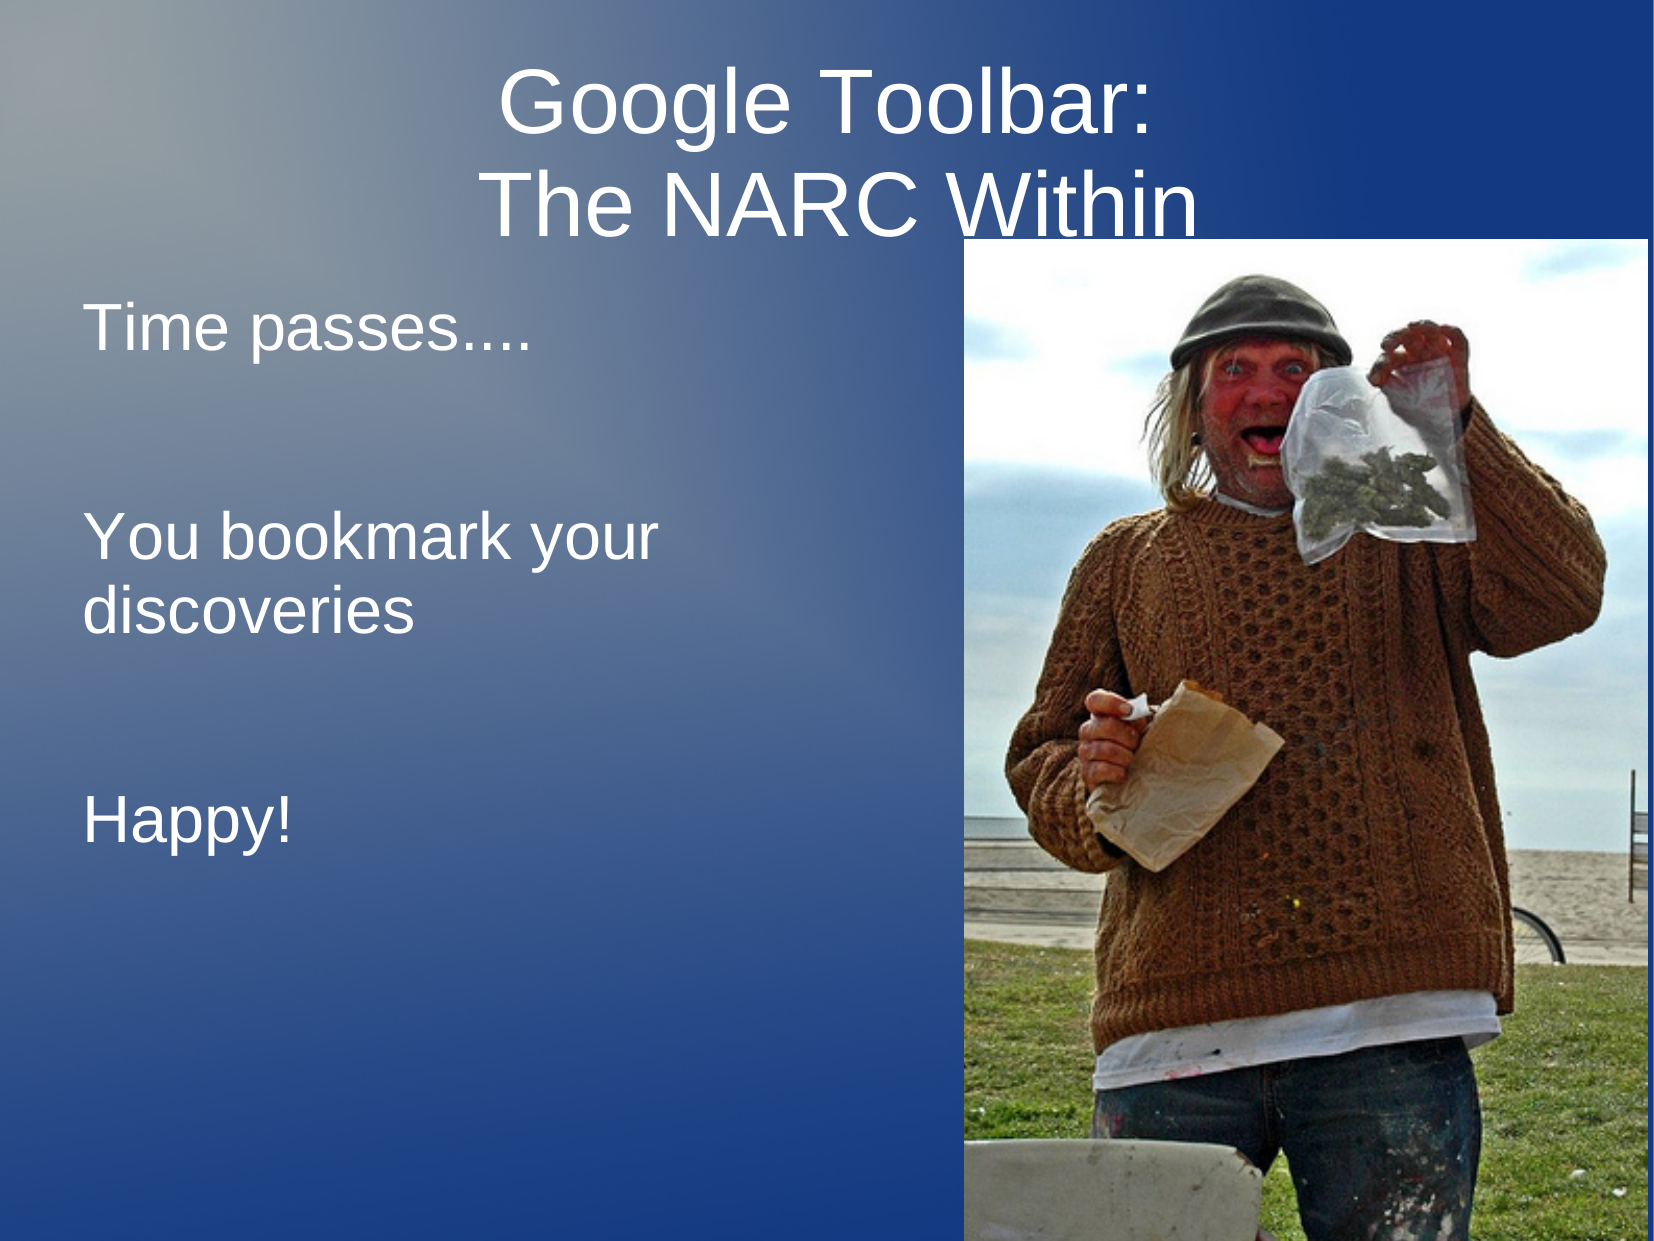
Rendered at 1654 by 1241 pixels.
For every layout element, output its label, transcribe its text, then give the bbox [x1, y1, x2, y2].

picture [0, 0, 1654, 1241]
list Time passes.... You bookmark your discoveries Happy! [82, 290, 809, 1109]
title Google Toolbar: The NARC Within [82, 50, 1571, 256]
